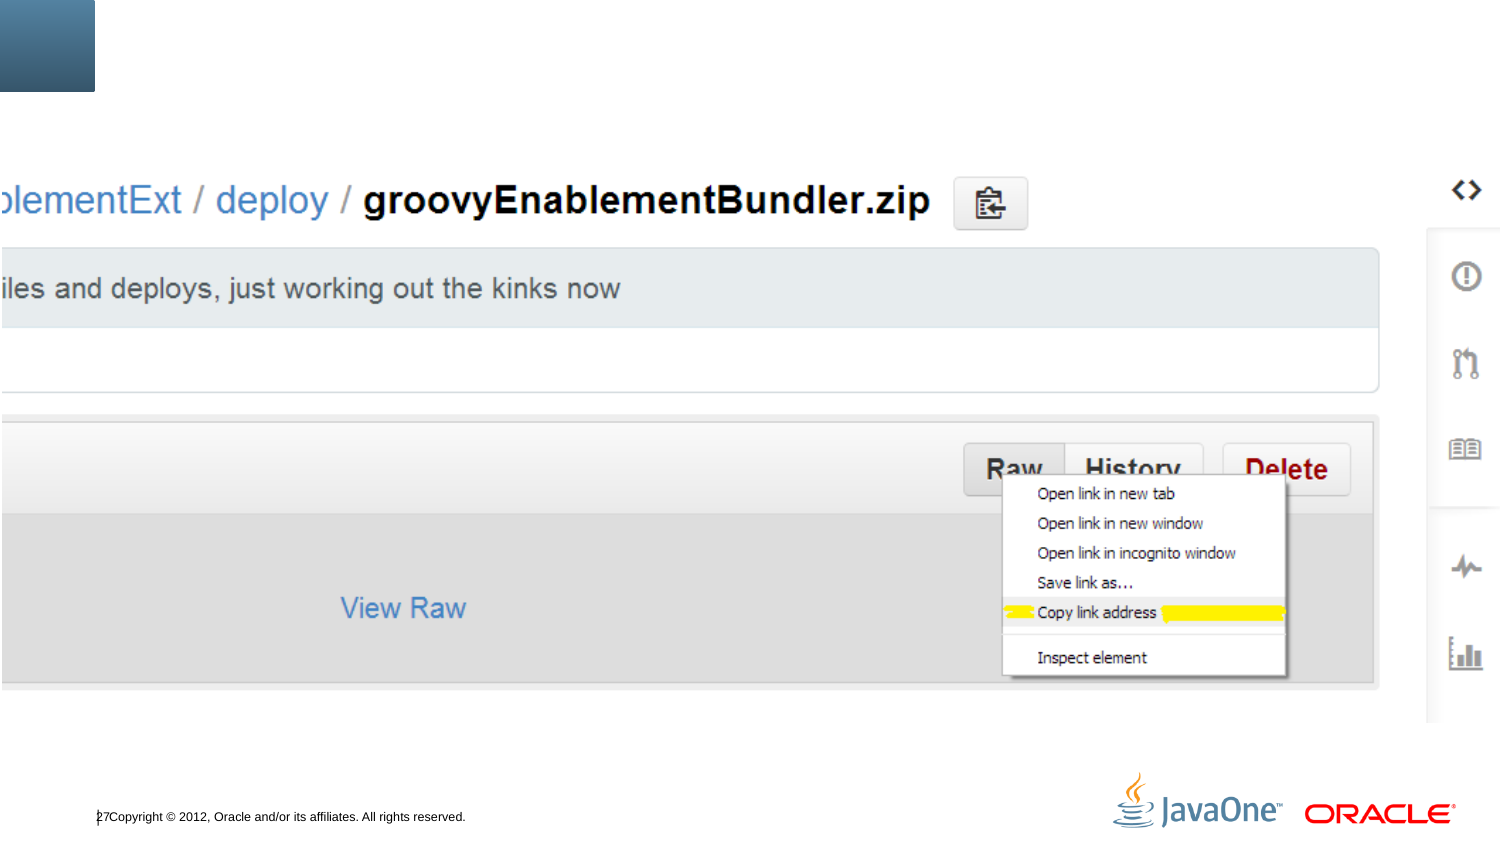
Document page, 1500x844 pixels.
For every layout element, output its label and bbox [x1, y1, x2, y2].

picture [2, 164, 1500, 723]
picture [1095, 754, 1469, 844]
